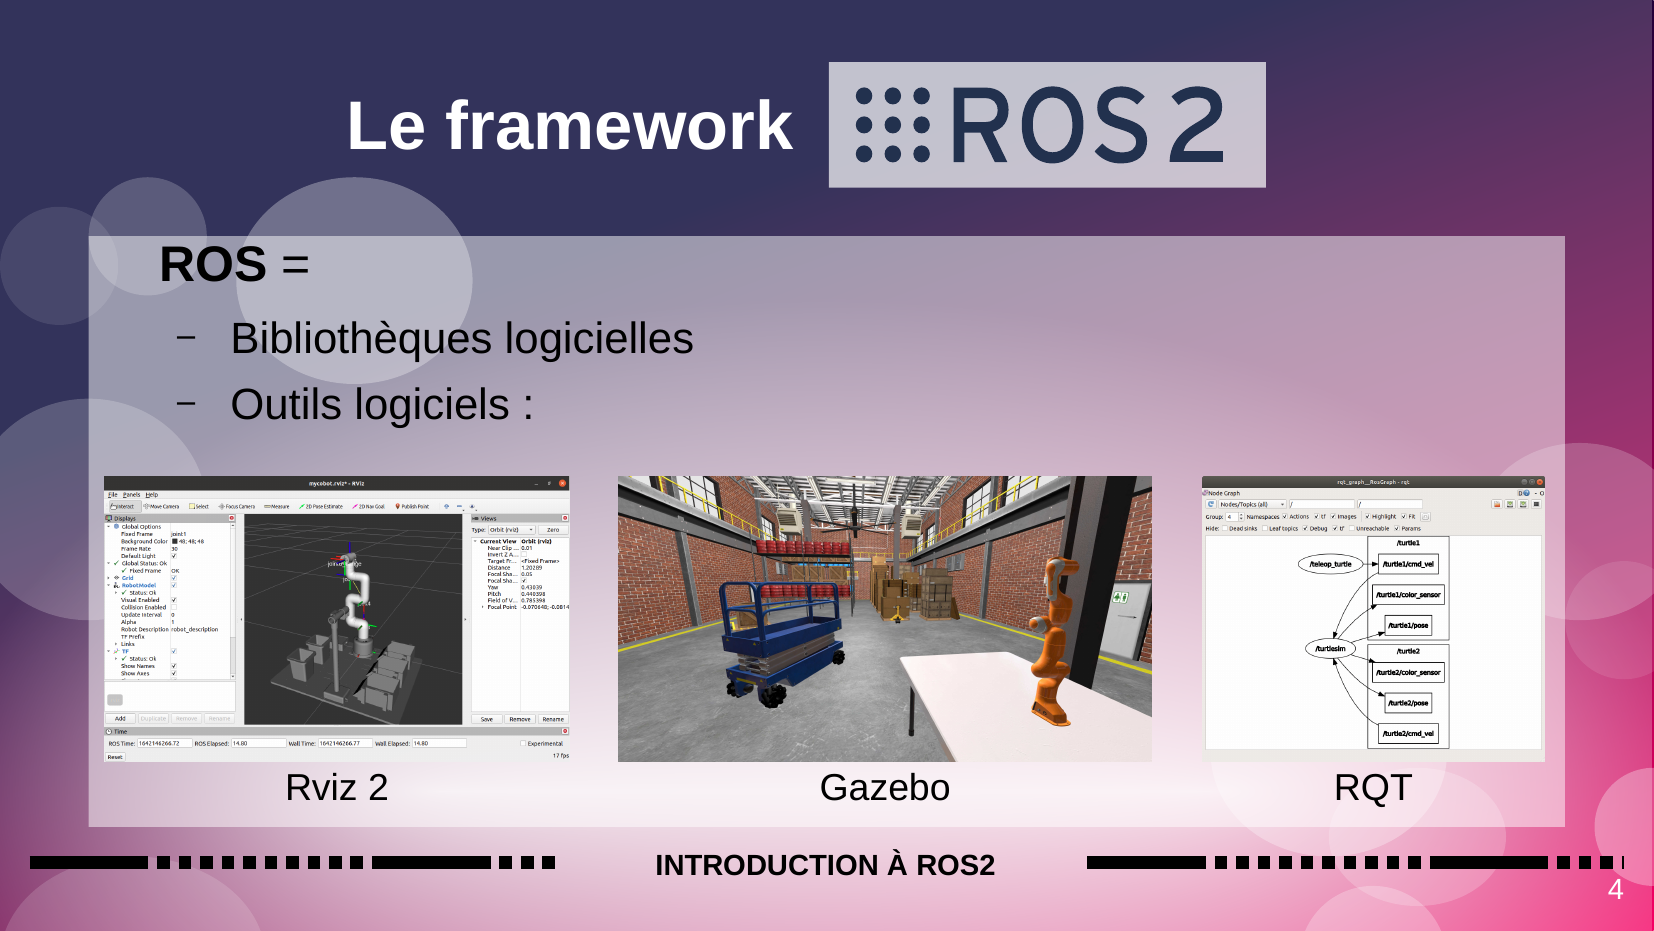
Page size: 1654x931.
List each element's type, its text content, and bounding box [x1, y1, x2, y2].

title Le framework [88, 44, 1565, 207]
picture [618, 476, 1152, 762]
list ROS = Bibliothèques logicielles Outils logiciels : [88, 236, 1565, 827]
picture [1202, 476, 1545, 762]
picture [104, 476, 570, 762]
picture [828, 62, 1266, 188]
